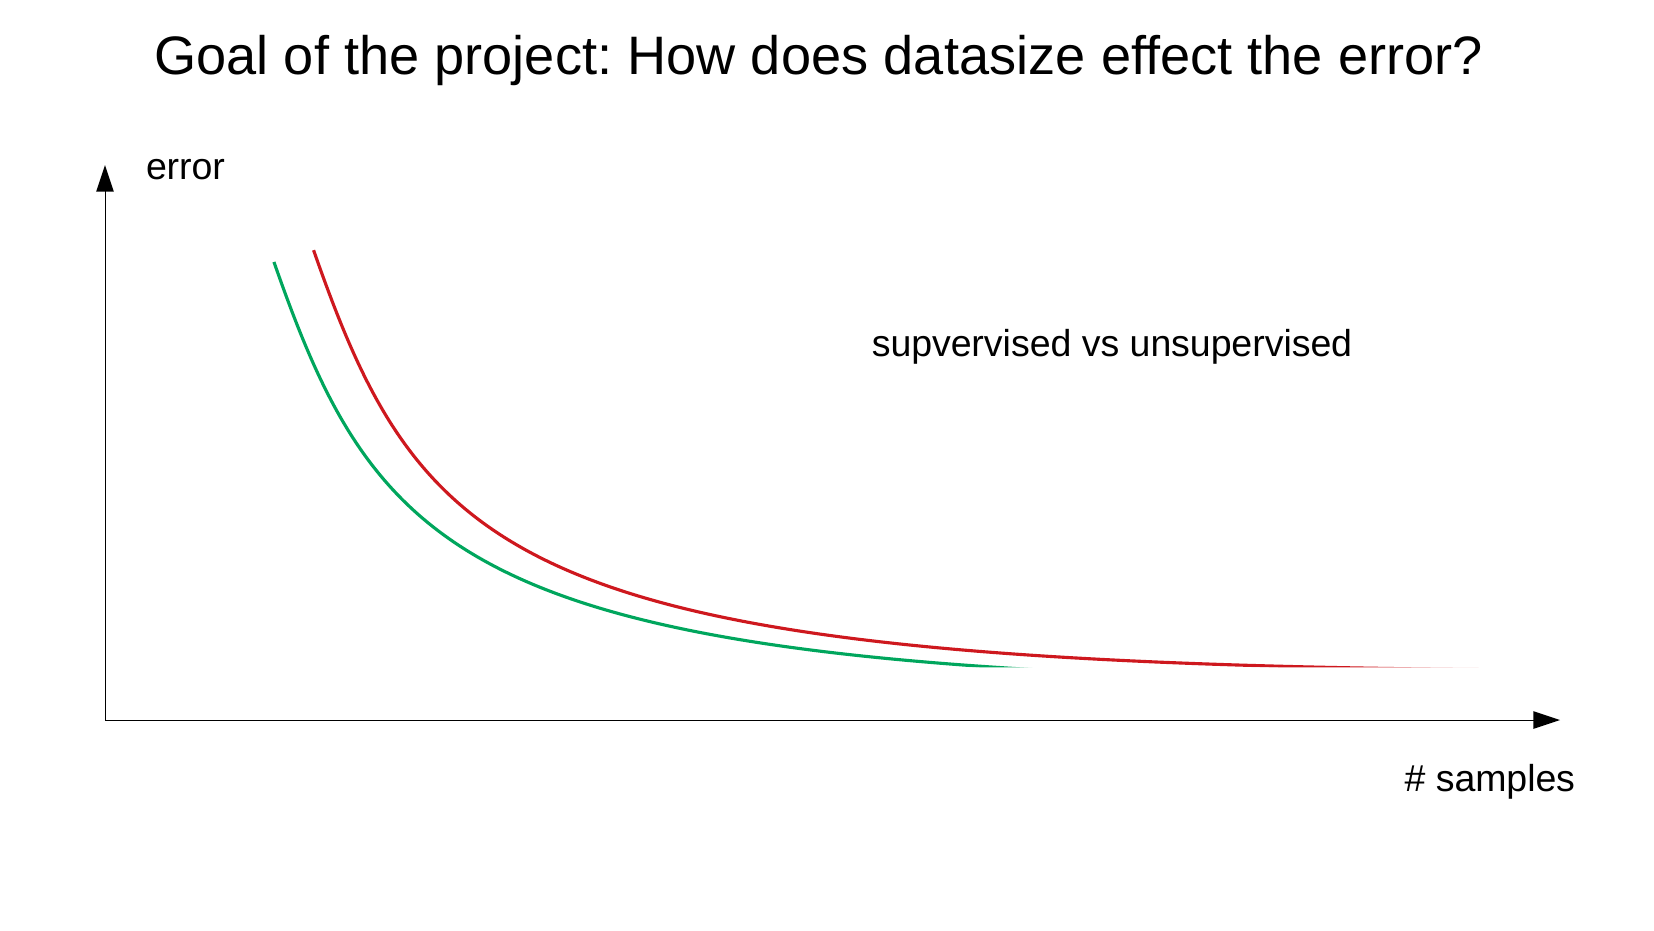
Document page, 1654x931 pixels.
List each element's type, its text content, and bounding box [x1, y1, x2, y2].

text_box [35, 667, 1639, 751]
text_box error [131, 138, 241, 196]
text_box # samples [1389, 750, 1591, 807]
text_box supvervised vs unsupervised [857, 315, 1456, 414]
text_box Goal of the project: How does datasize effect the error? [0, 17, 1654, 94]
